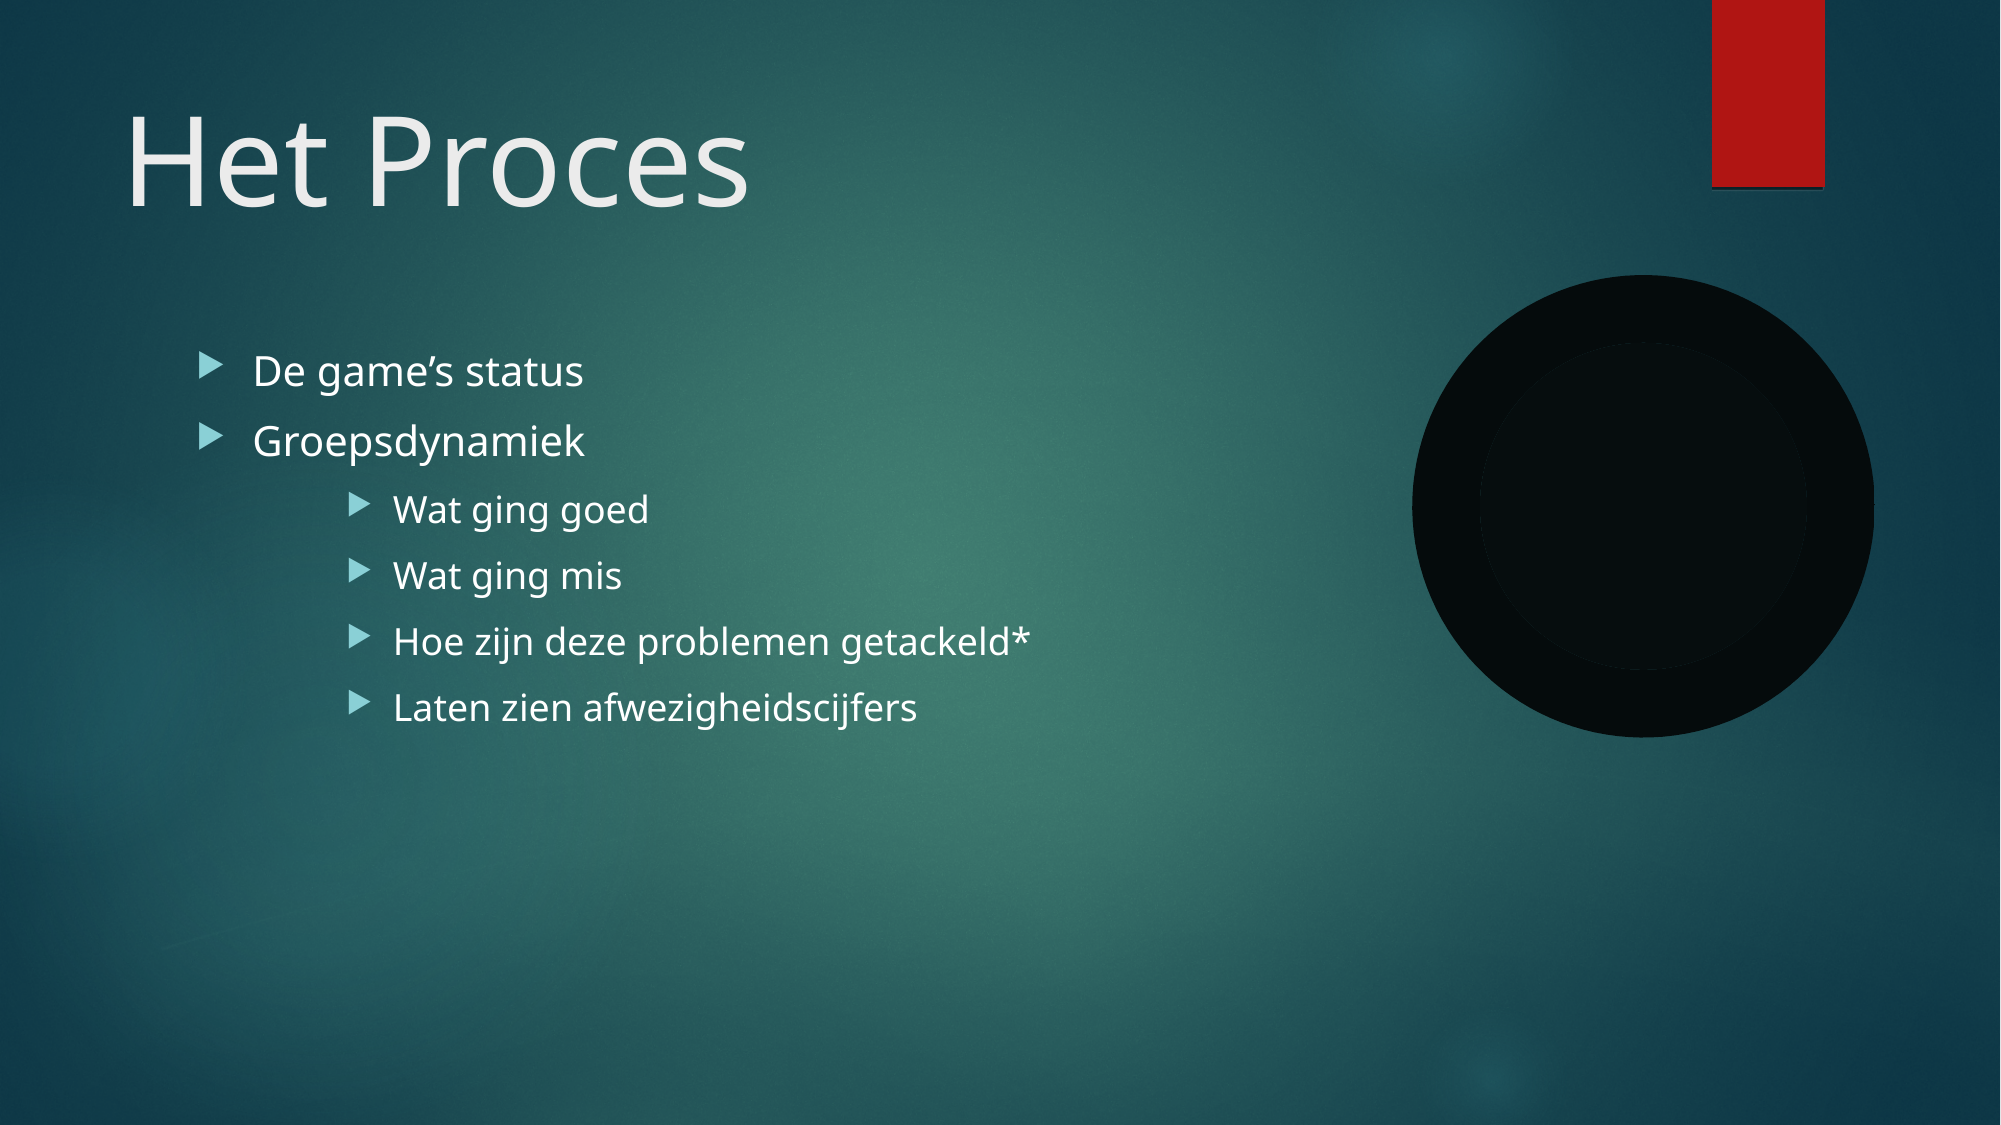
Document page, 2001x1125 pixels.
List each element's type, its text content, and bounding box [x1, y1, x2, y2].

list De game’s status Groepsdynamiek Wat ging goed Wat ging mis Hoe zijn deze problemen getackeld* Laten zien afwezigheidscijfers [181, 336, 1649, 1026]
title Het Proces [106, 74, 1649, 305]
